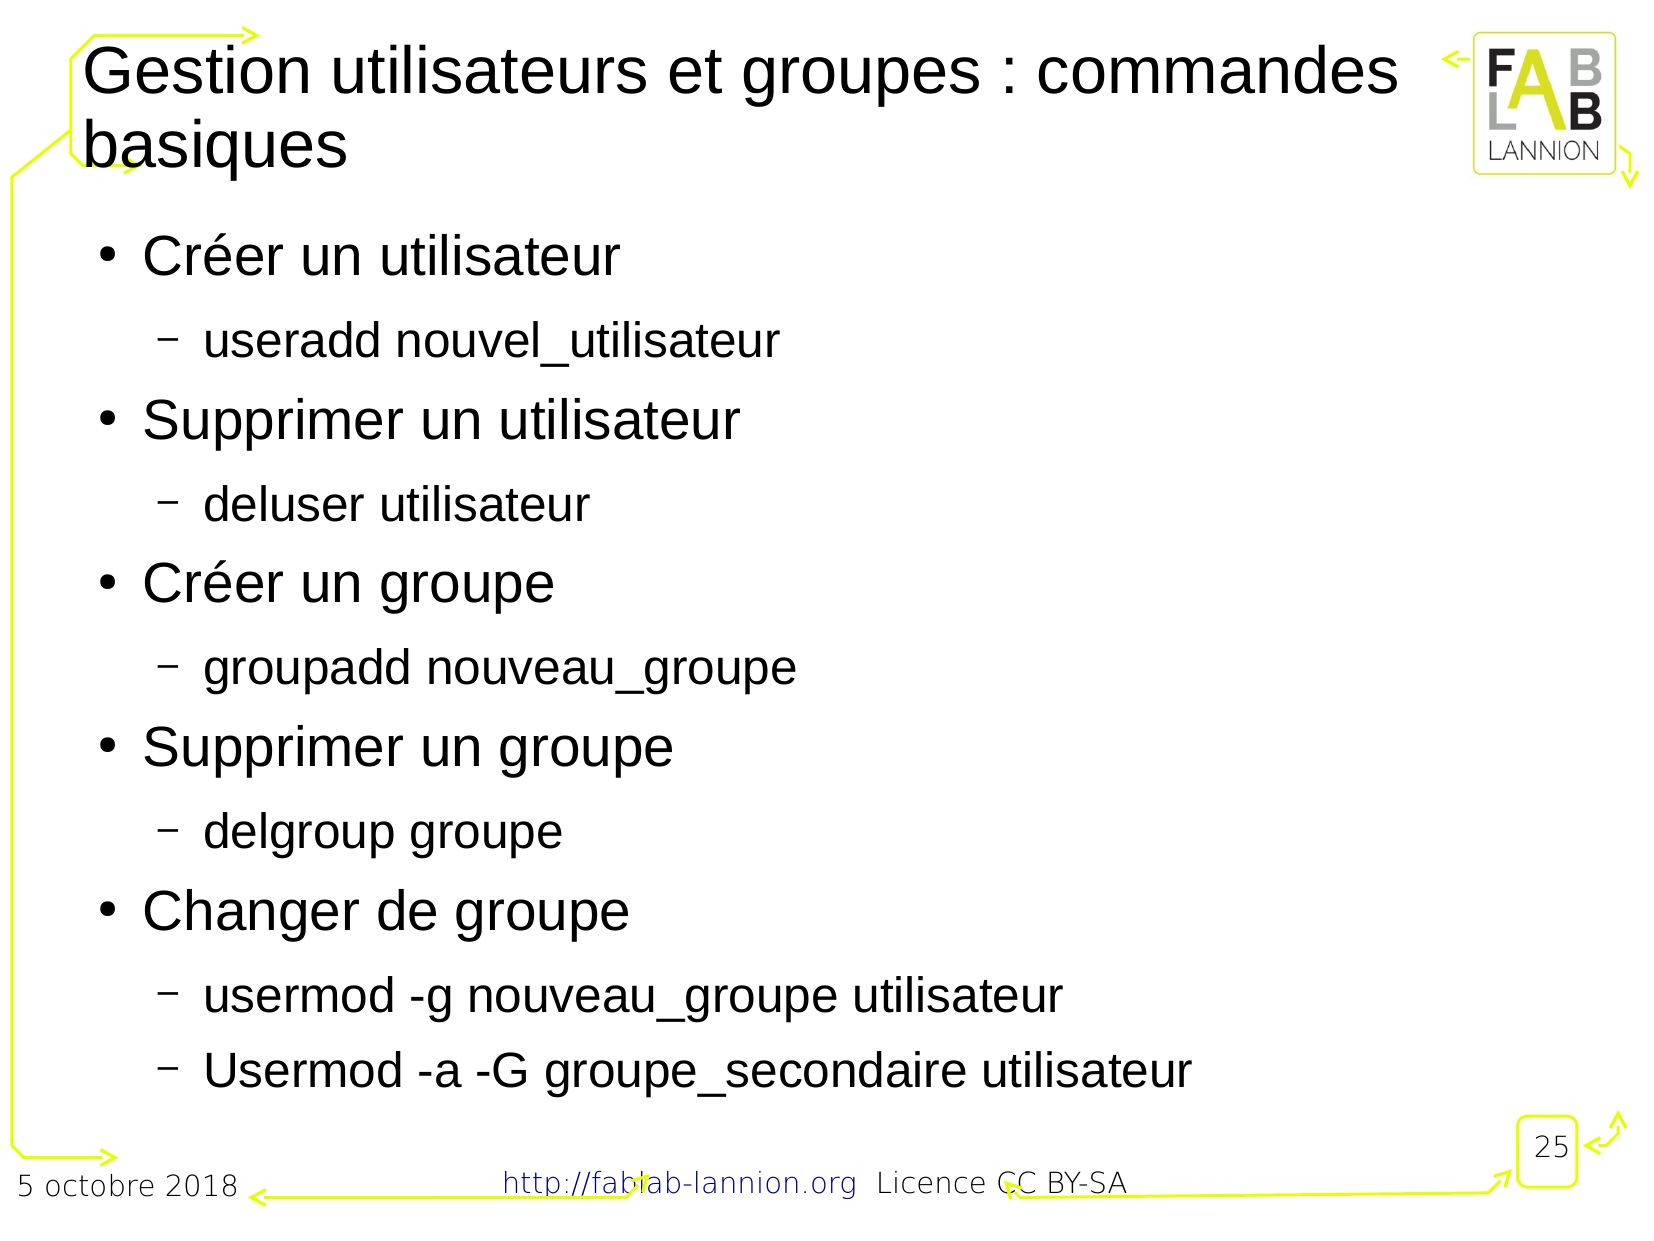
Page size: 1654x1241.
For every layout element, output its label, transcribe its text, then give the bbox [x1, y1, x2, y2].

picture [1470, 29, 1619, 178]
title Gestion utilisateurs et groupes : commandes basiques [82, 32, 1441, 183]
list Créer un utilisateur useradd nouvel_utilisateur Supprimer un utilisateur deluser utilisateur Créer un groupe groupadd nouveau_groupe Supprimer un groupe delgroup groupe Changer de groupe usermod -g nouveau_groupe utilisateur Usermod -a -G groupe_secondaire utilisateur [82, 224, 1571, 1099]
